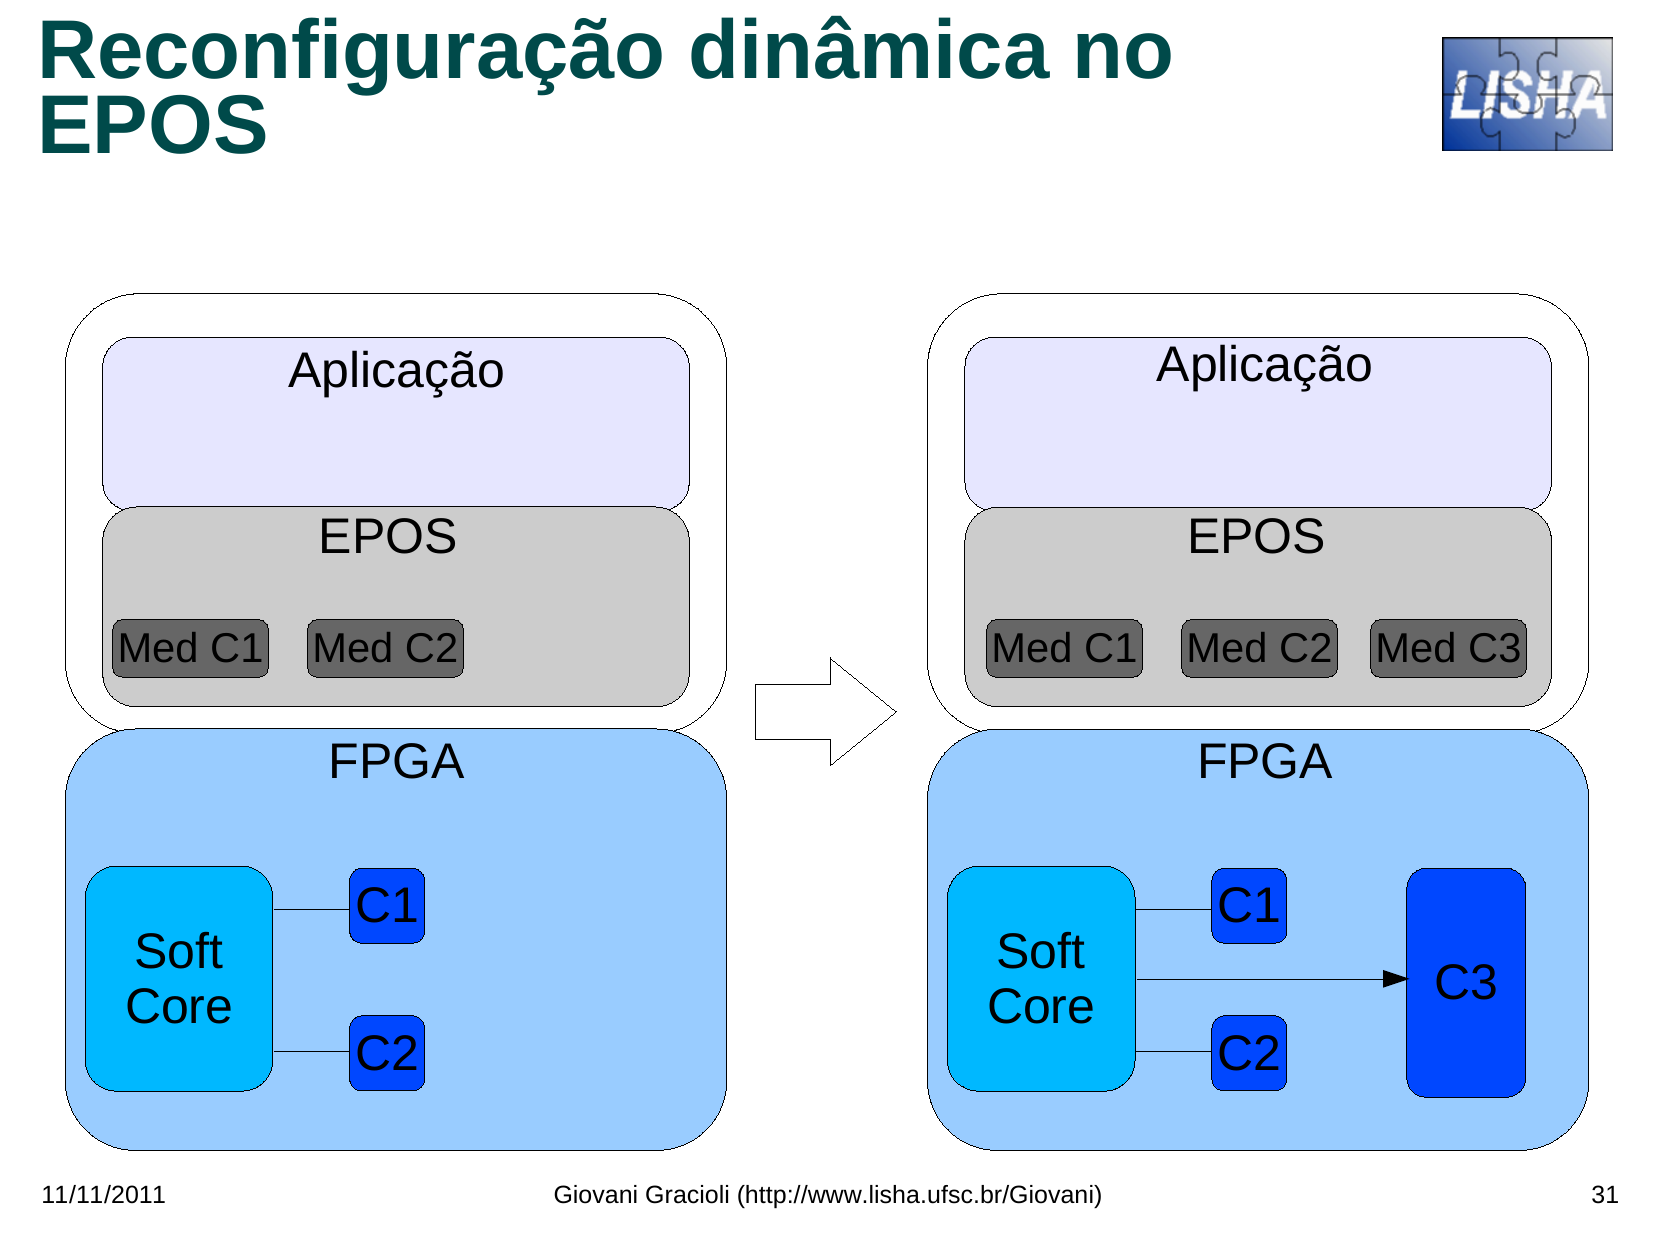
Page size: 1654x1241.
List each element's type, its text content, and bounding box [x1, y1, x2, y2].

text_box FPGA [328, 732, 466, 789]
text_box [755, 657, 897, 766]
text_box EPOS [1187, 508, 1344, 565]
text_box Med C1 [986, 619, 1143, 678]
text_box Aplicação [1156, 336, 1374, 393]
text_box C1 [1211, 868, 1287, 944]
text_box Aplicação [288, 342, 506, 399]
text_box FPGA [1197, 732, 1334, 789]
text_box C2 [1211, 1015, 1287, 1091]
text_box Med C3 [1370, 619, 1527, 678]
text_box EPOS [319, 508, 476, 565]
title Reconfiguração dinâmica no EPOS [37, 9, 1426, 178]
text_box Med C2 [1181, 619, 1338, 678]
text_box [927, 293, 1589, 1151]
text_box Soft Core [85, 866, 273, 1092]
text_box Soft Core [947, 866, 1136, 1092]
text_box C2 [349, 1015, 425, 1091]
text_box Med C1 [112, 619, 269, 678]
text_box [65, 293, 727, 1151]
text_box C1 [349, 868, 425, 944]
picture [1442, 37, 1613, 151]
text_box C3 [1406, 868, 1526, 1098]
text_box Med C2 [307, 619, 464, 678]
